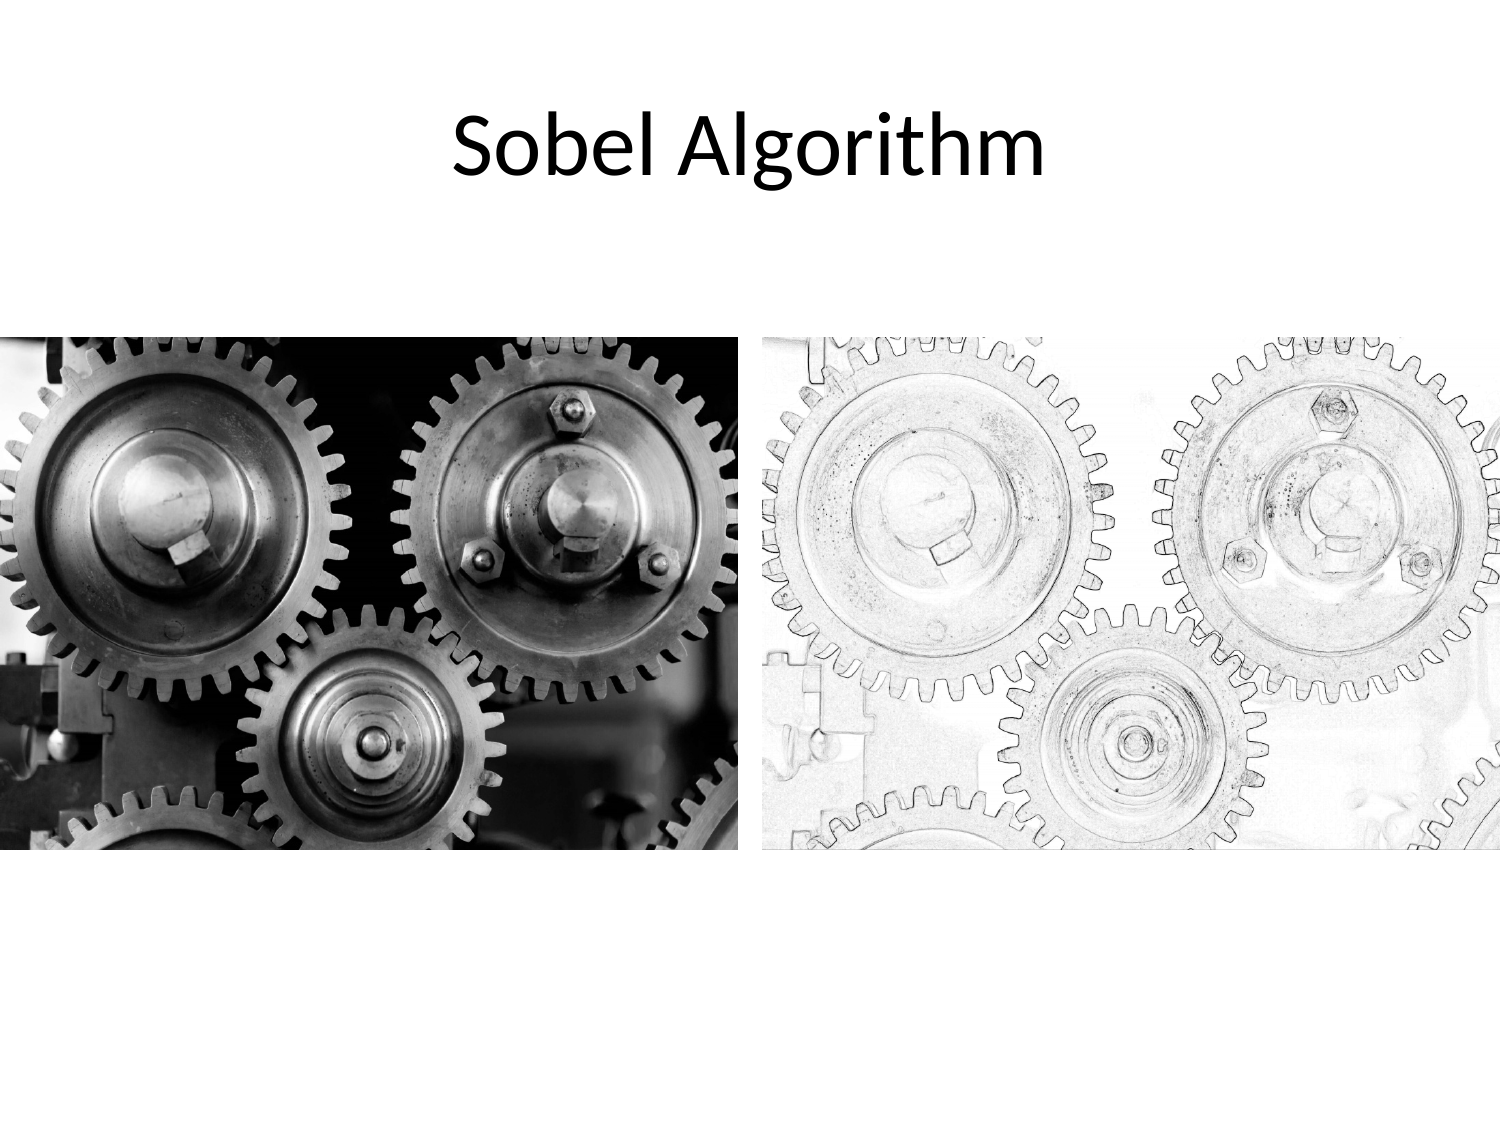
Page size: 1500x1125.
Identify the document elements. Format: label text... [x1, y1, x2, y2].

title Sobel Algorithm [75, 45, 1425, 233]
picture [0, 337, 738, 850]
picture [762, 337, 1500, 850]
